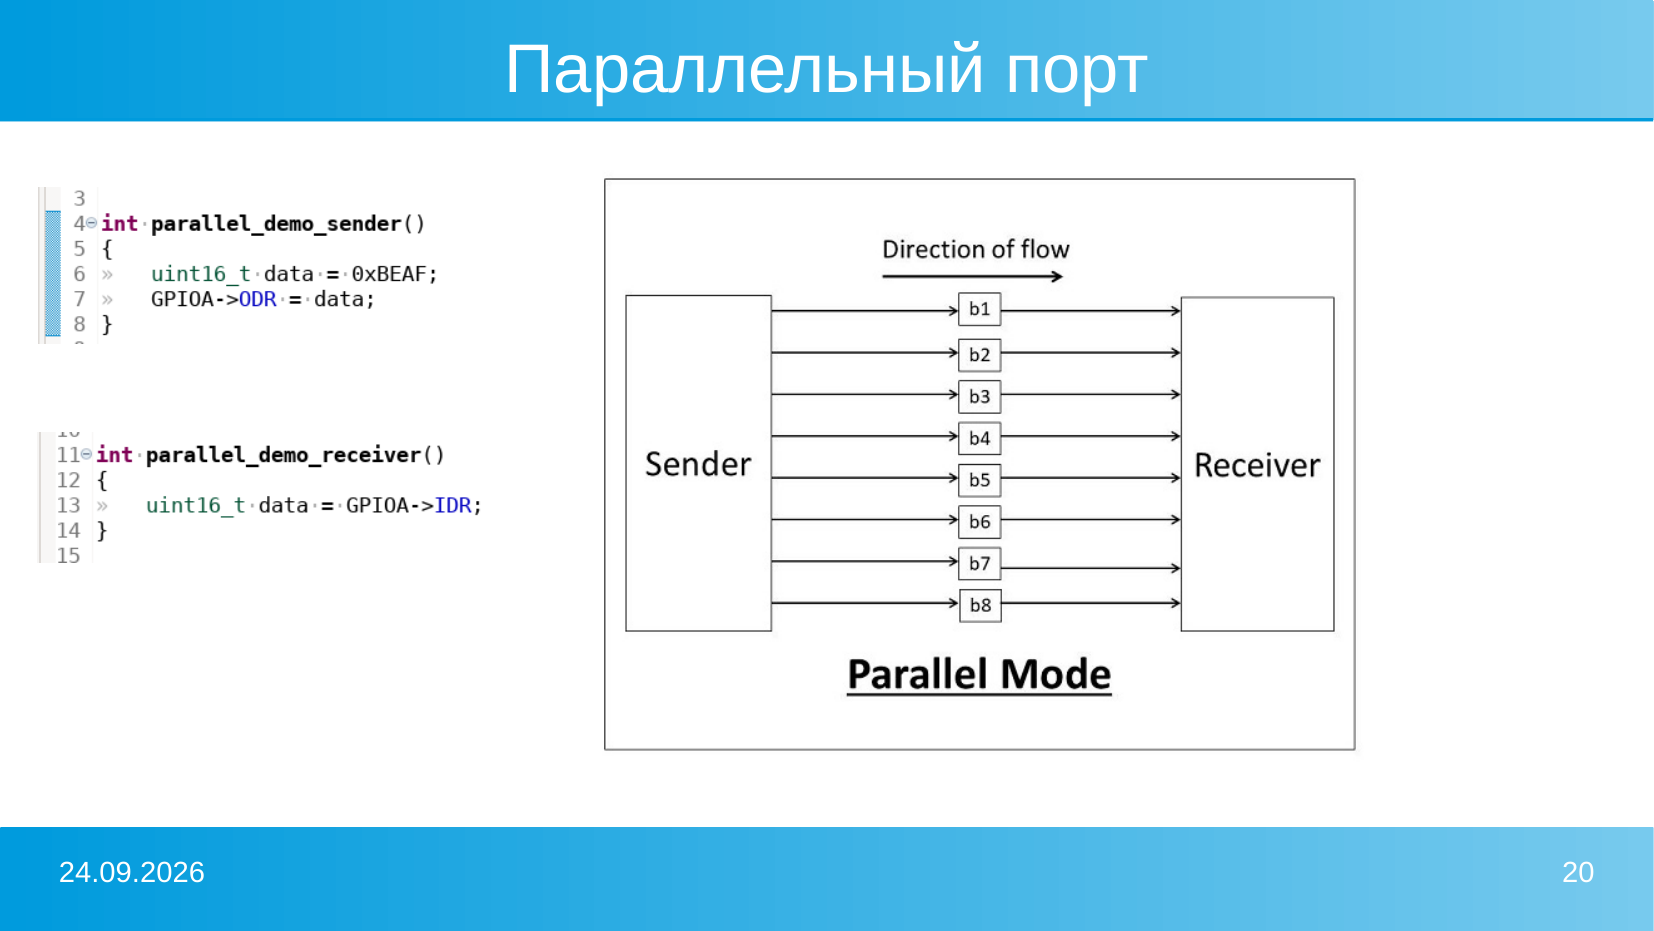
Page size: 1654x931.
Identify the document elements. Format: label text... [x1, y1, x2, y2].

picture [563, 151, 1396, 777]
picture [37, 432, 524, 563]
picture [37, 187, 477, 344]
title Параллельный порт [59, 29, 1595, 108]
